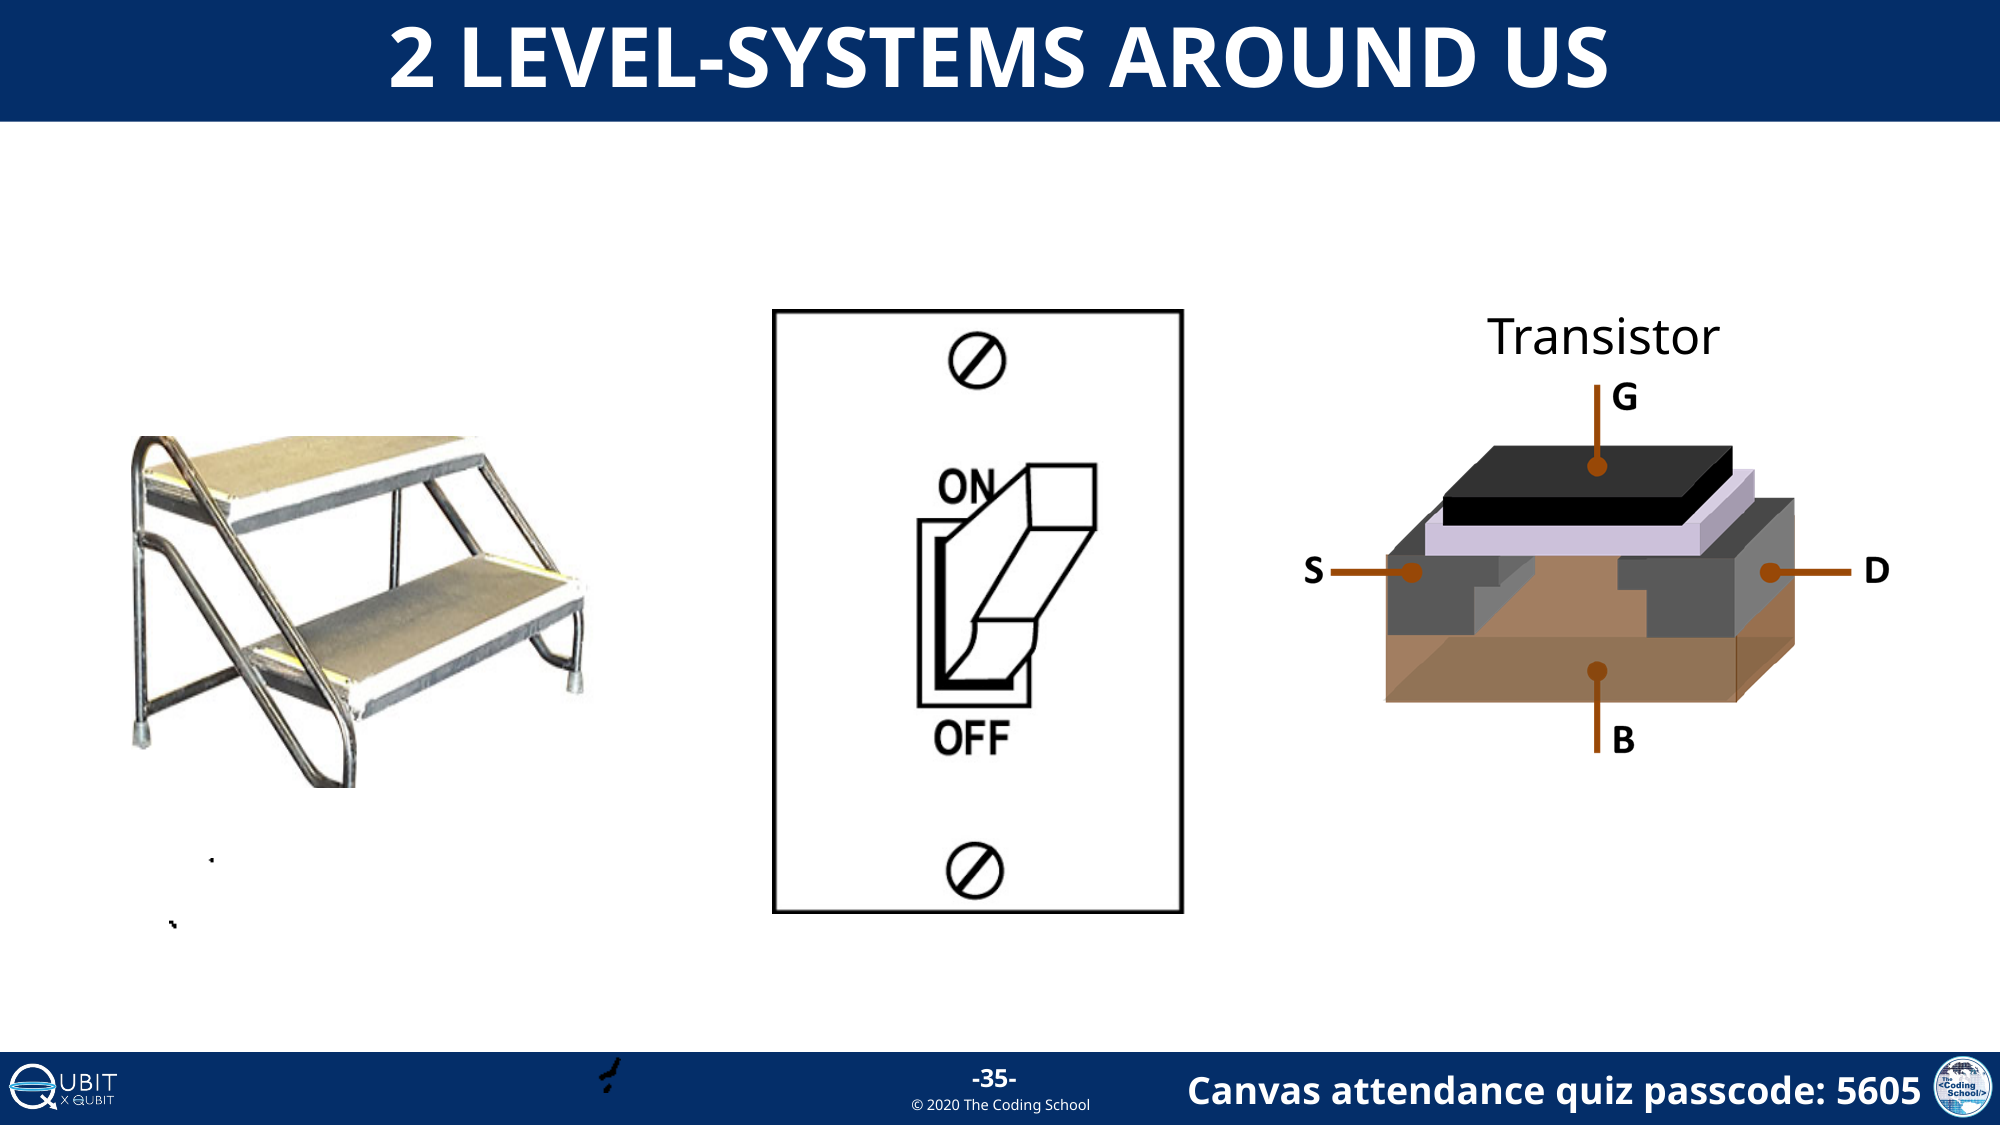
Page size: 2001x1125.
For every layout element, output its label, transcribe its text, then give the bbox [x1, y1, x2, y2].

picture [24, 436, 695, 788]
picture [772, 310, 1185, 914]
text_box -35- [945, 1050, 1044, 1110]
text_box Transistor [1472, 296, 1717, 373]
picture [1294, 364, 1895, 764]
picture [169, 858, 621, 1093]
title 2 level-systems around us [0, 0, 2000, 122]
